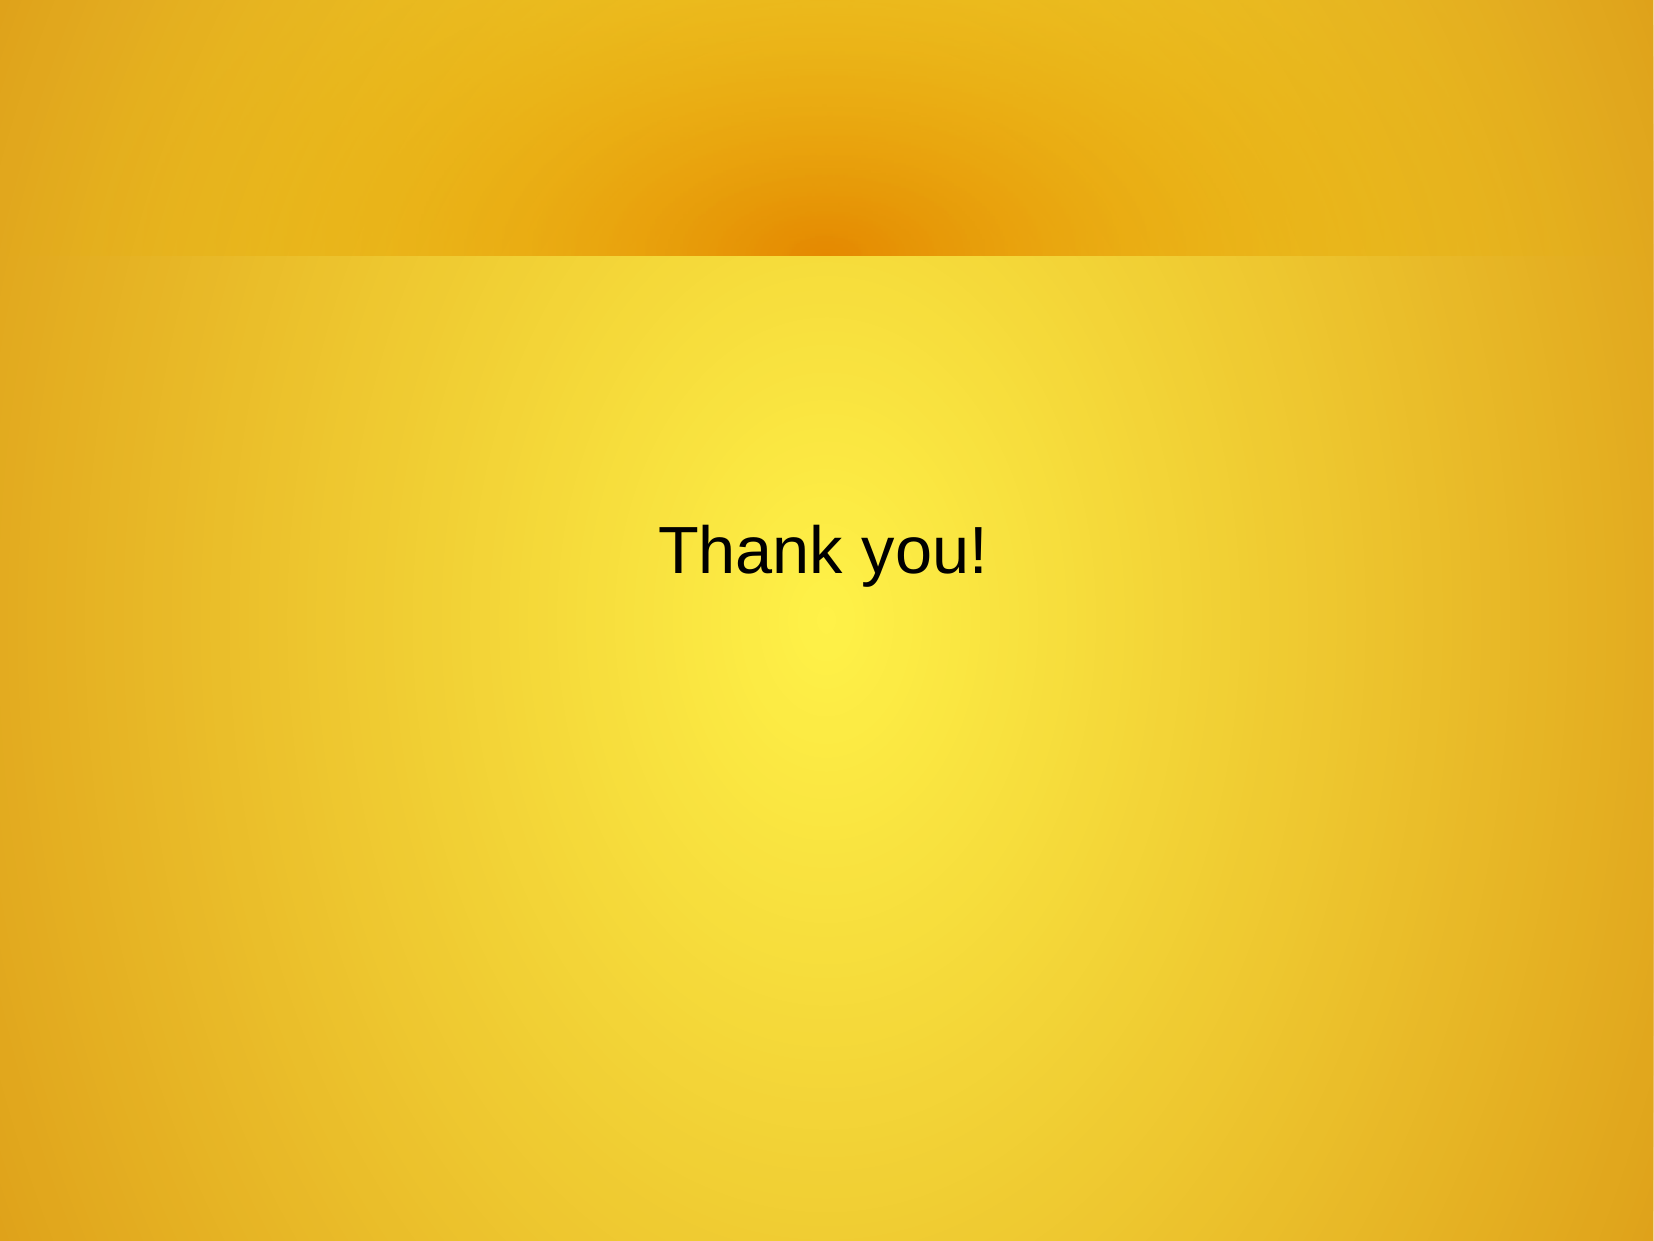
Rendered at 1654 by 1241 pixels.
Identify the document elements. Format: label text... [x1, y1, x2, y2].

subtitle Thank you! [78, 70, 1567, 1036]
